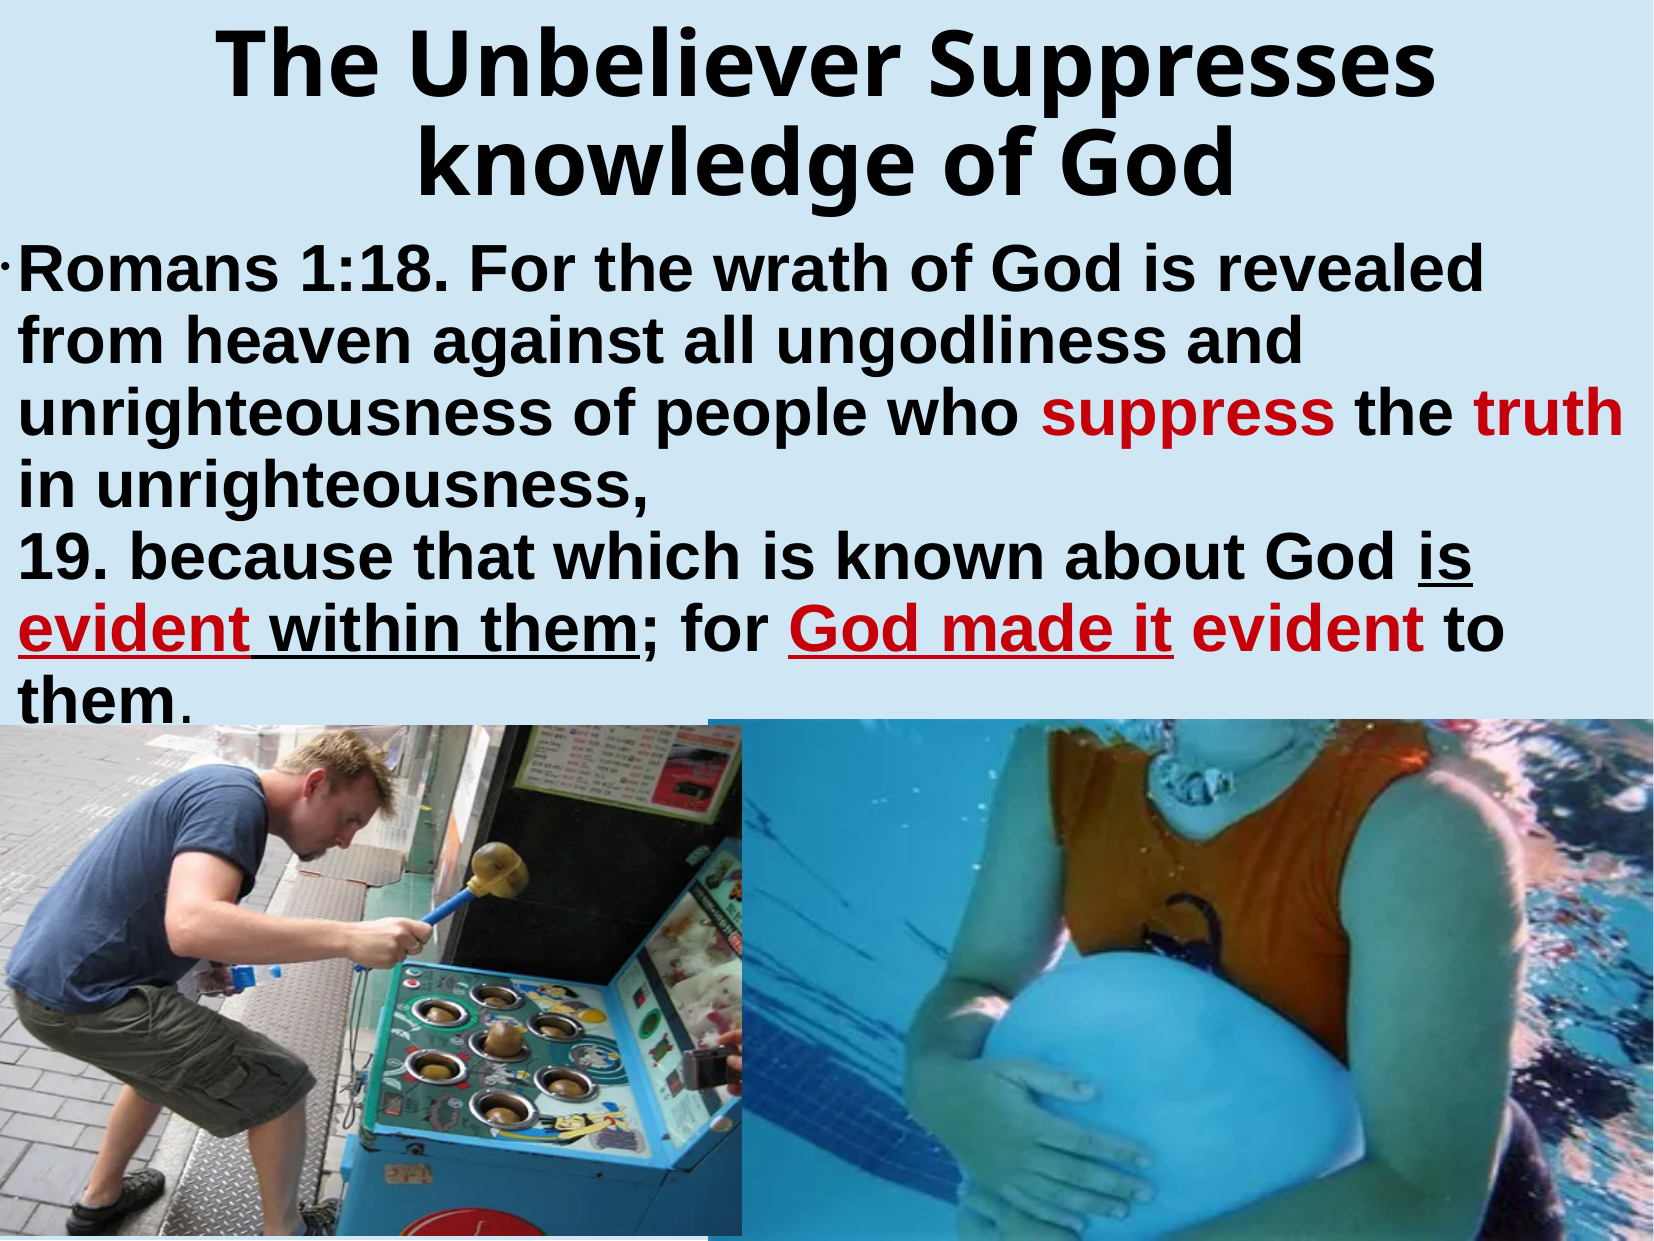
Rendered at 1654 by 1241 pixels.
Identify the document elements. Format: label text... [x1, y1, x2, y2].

title The Unbeliever Suppresses knowledge of God [0, 26, 1654, 207]
picture [0, 719, 1654, 1241]
list Romans 1:18. For the wrath of God is revealed from heaven against all ungodliness and unrighteousness of people who suppress the truth in unrighteousness, 19. because that which is known about God is evident within them; for God made it evident to them. [0, 234, 1654, 725]
